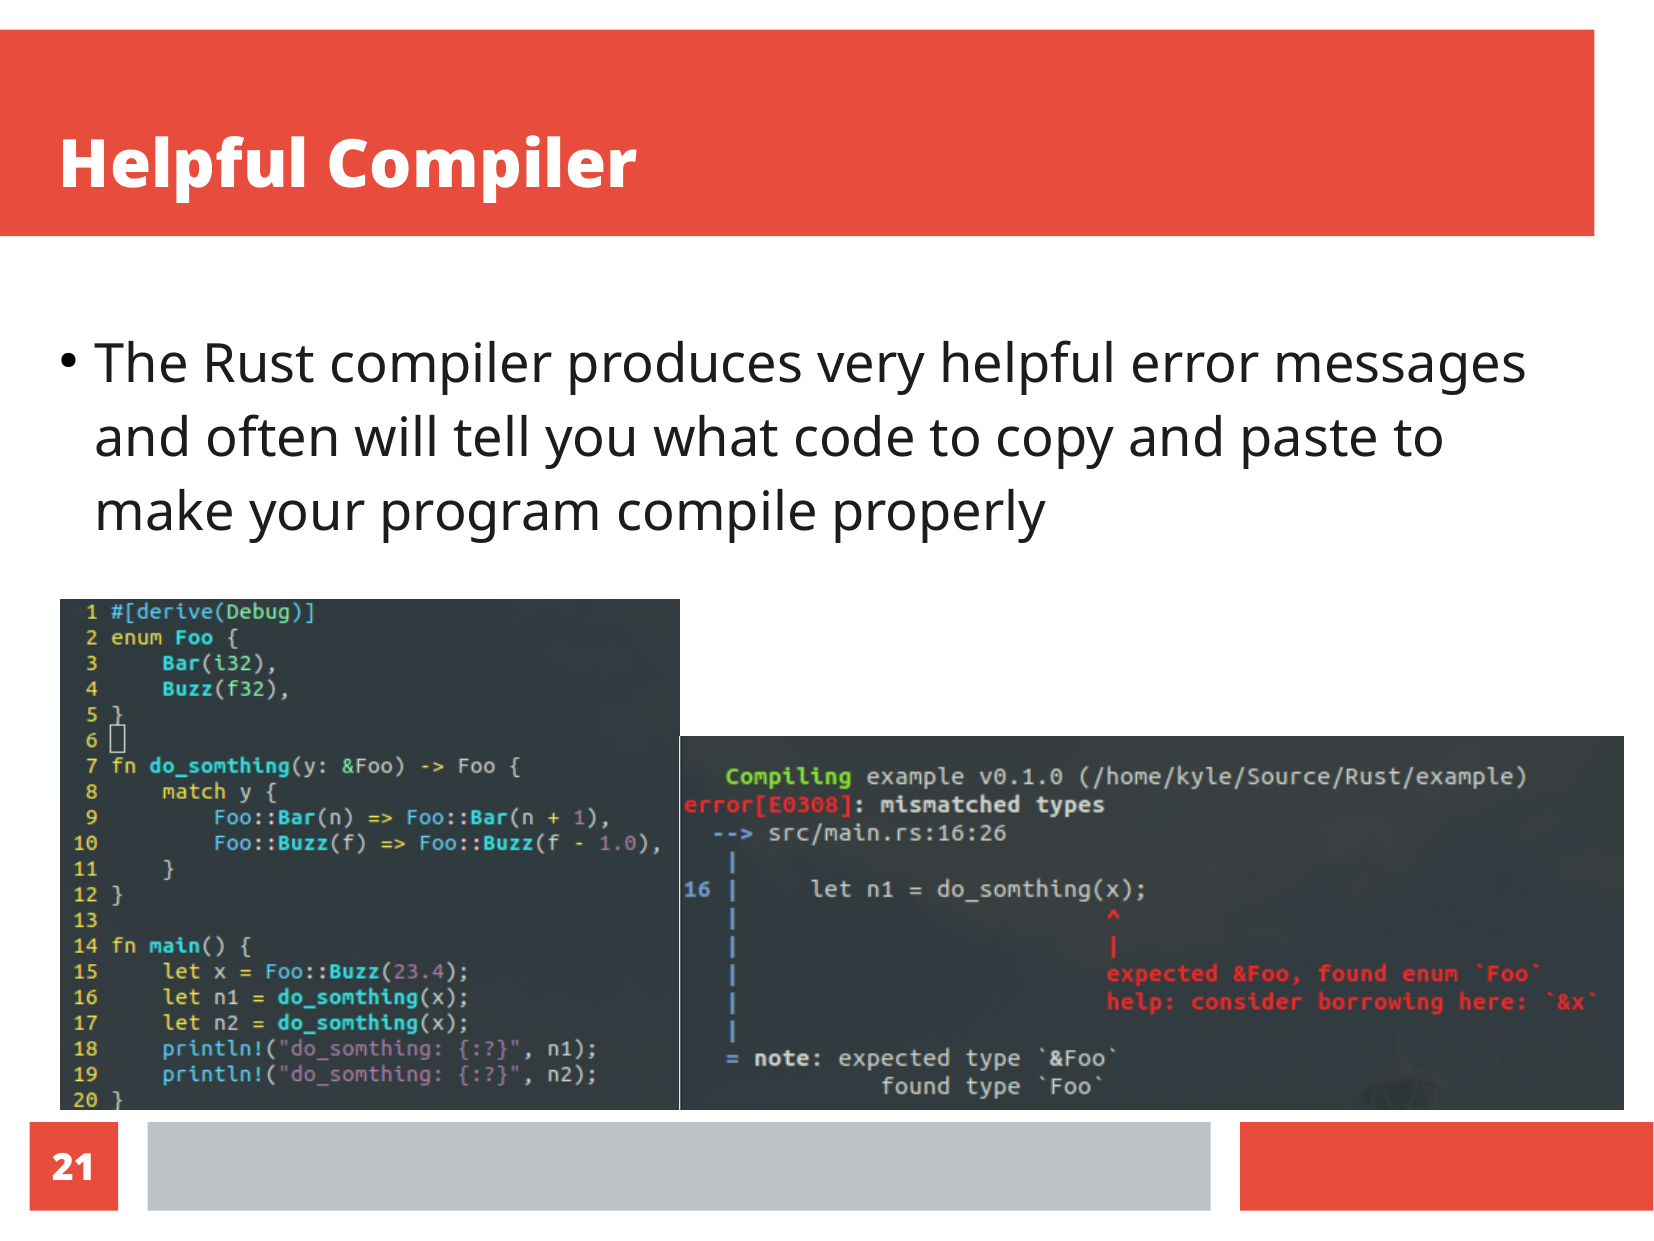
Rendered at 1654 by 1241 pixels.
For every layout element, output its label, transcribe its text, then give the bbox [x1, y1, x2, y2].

picture [60, 599, 1624, 1111]
list The Rust compiler produces very helpful error messages and often will tell you what code to copy and paste to make your program compile properly [59, 324, 1565, 1093]
title Helpful Compiler [59, 59, 1595, 207]
